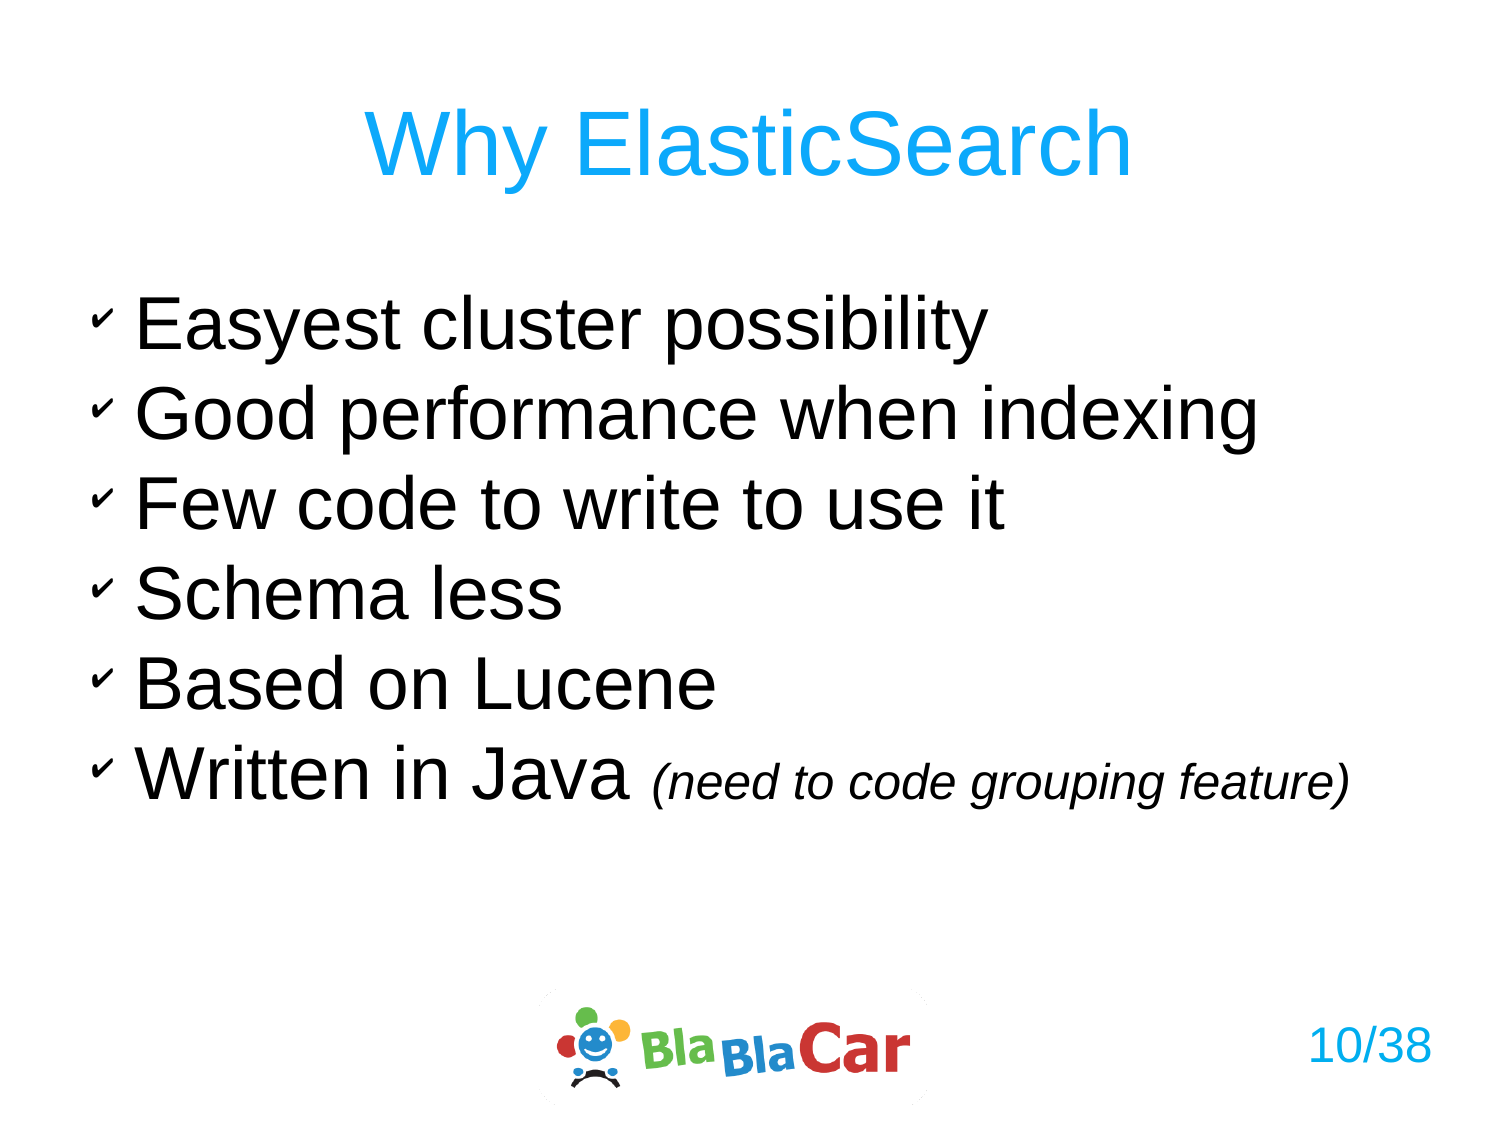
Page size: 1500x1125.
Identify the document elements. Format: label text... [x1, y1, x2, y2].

text_box Easyest cluster possibility Good performance when indexing Few code to write to use it Schema less Based on Lucene Written in Java (need to code grouping feature) [76, 267, 1424, 823]
title Why ElasticSearch [75, 45, 1426, 233]
